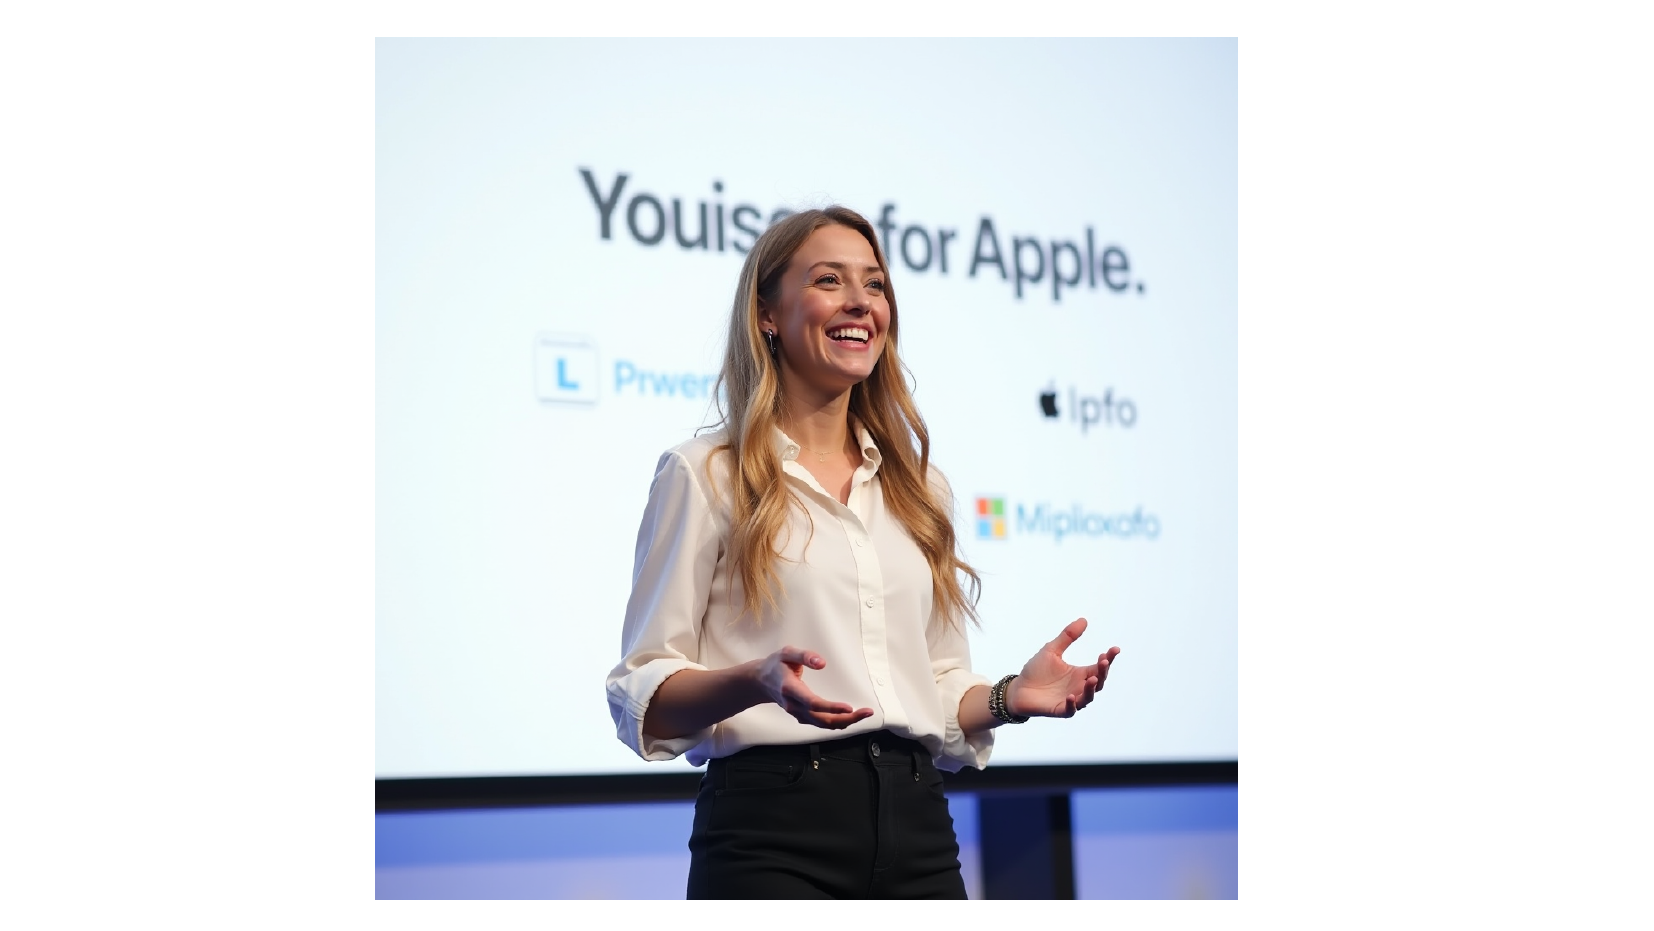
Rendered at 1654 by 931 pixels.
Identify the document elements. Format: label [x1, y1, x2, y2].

picture [375, 37, 1238, 901]
